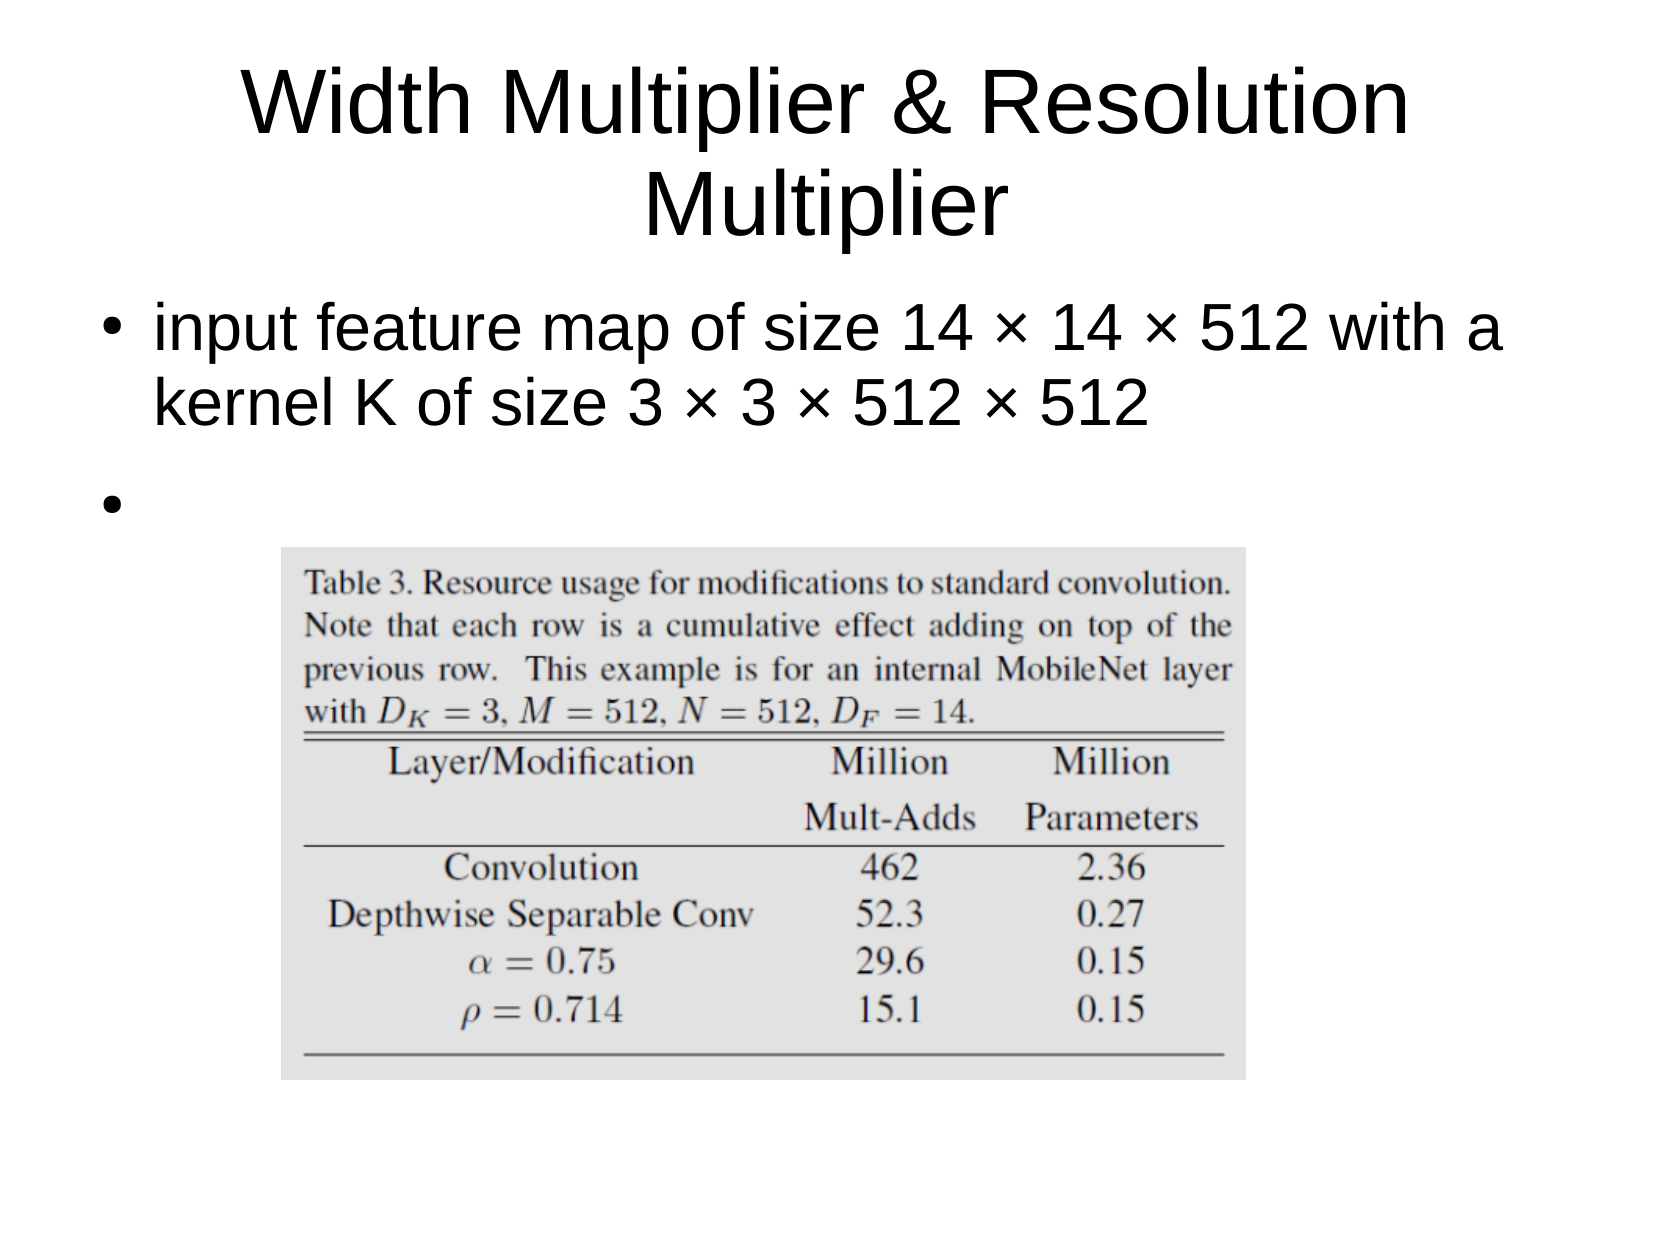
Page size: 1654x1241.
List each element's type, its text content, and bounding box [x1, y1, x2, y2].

title Width Multiplier & Resolution Multiplier [82, 49, 1571, 257]
list input feature map of size 14 × 14 × 512 with a kernel K of size 3 × 3 × 512 × 512 [82, 290, 1571, 1010]
picture [281, 547, 1246, 1081]
